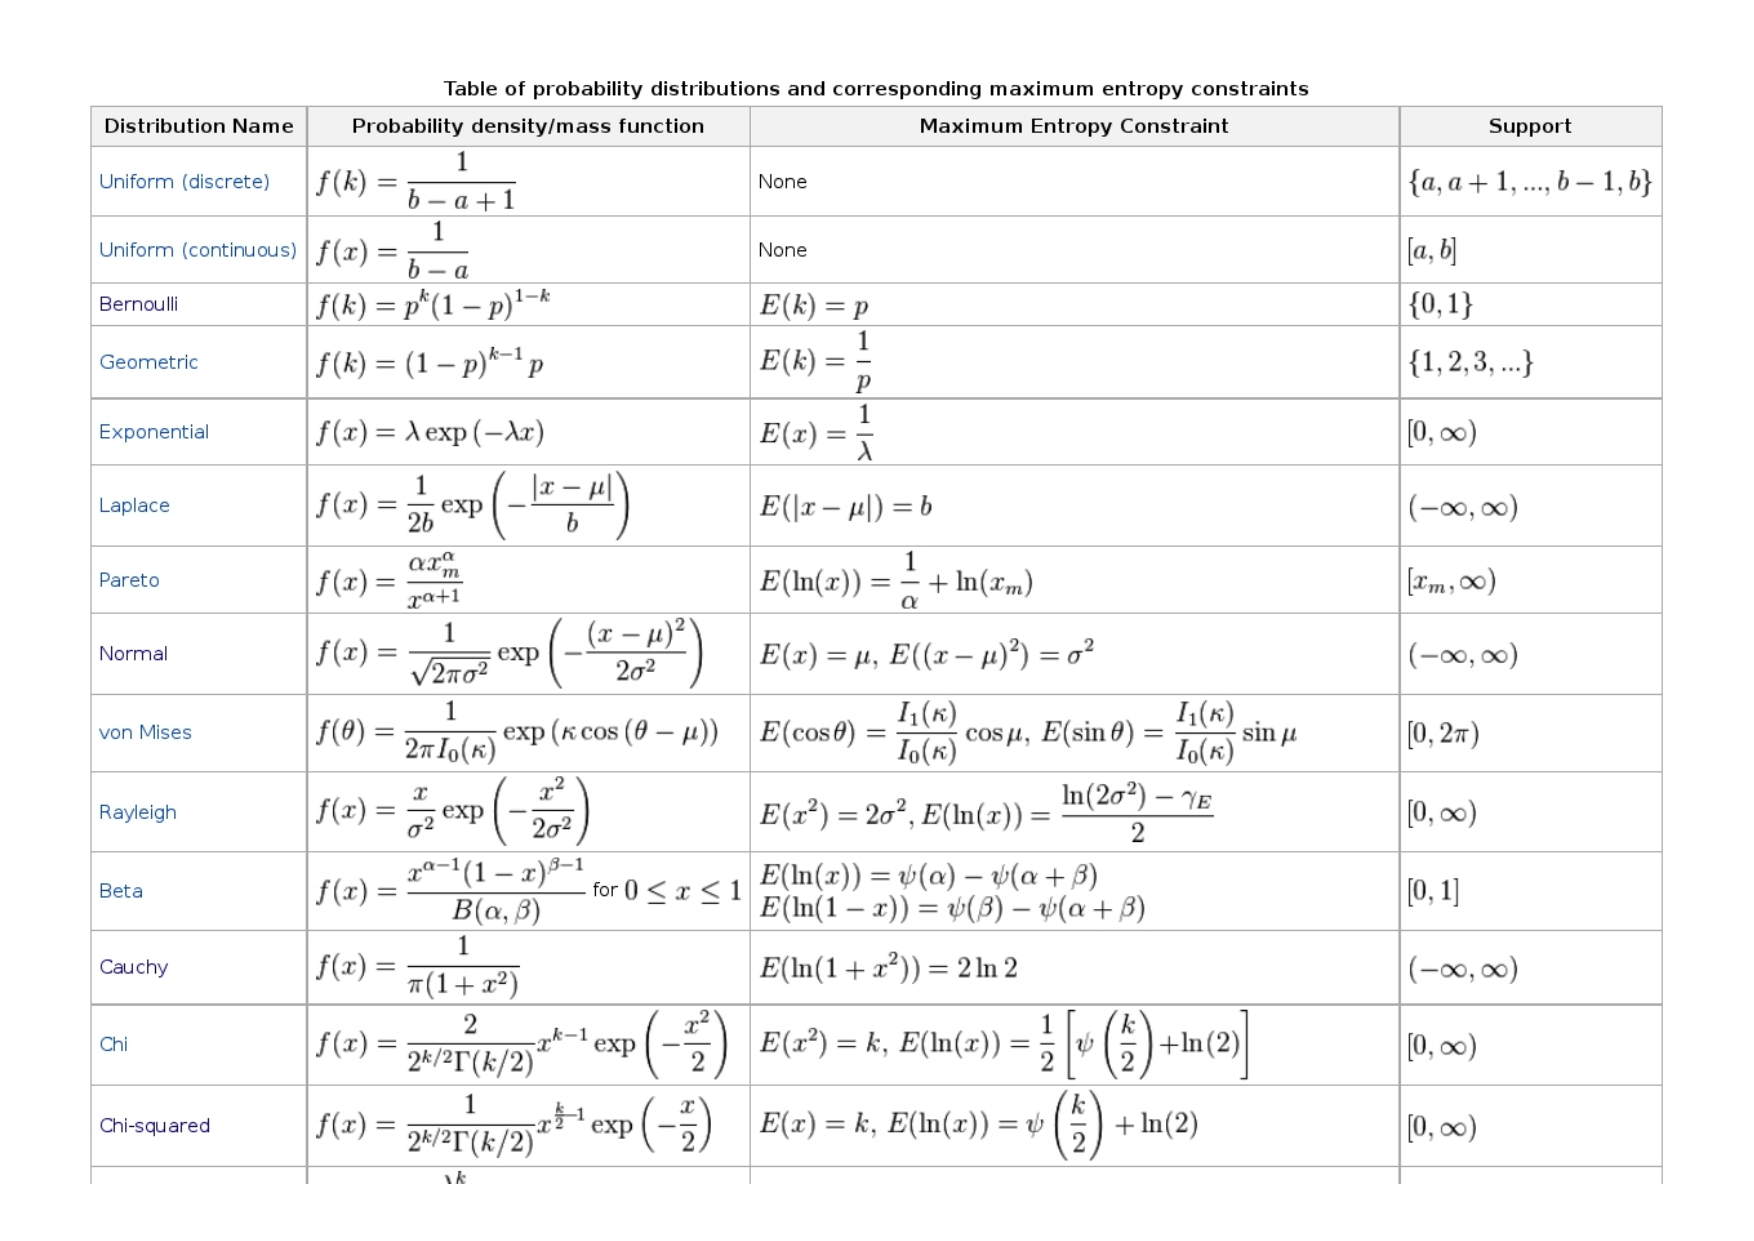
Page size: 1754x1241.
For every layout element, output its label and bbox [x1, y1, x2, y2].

picture [66, 62, 1703, 1184]
